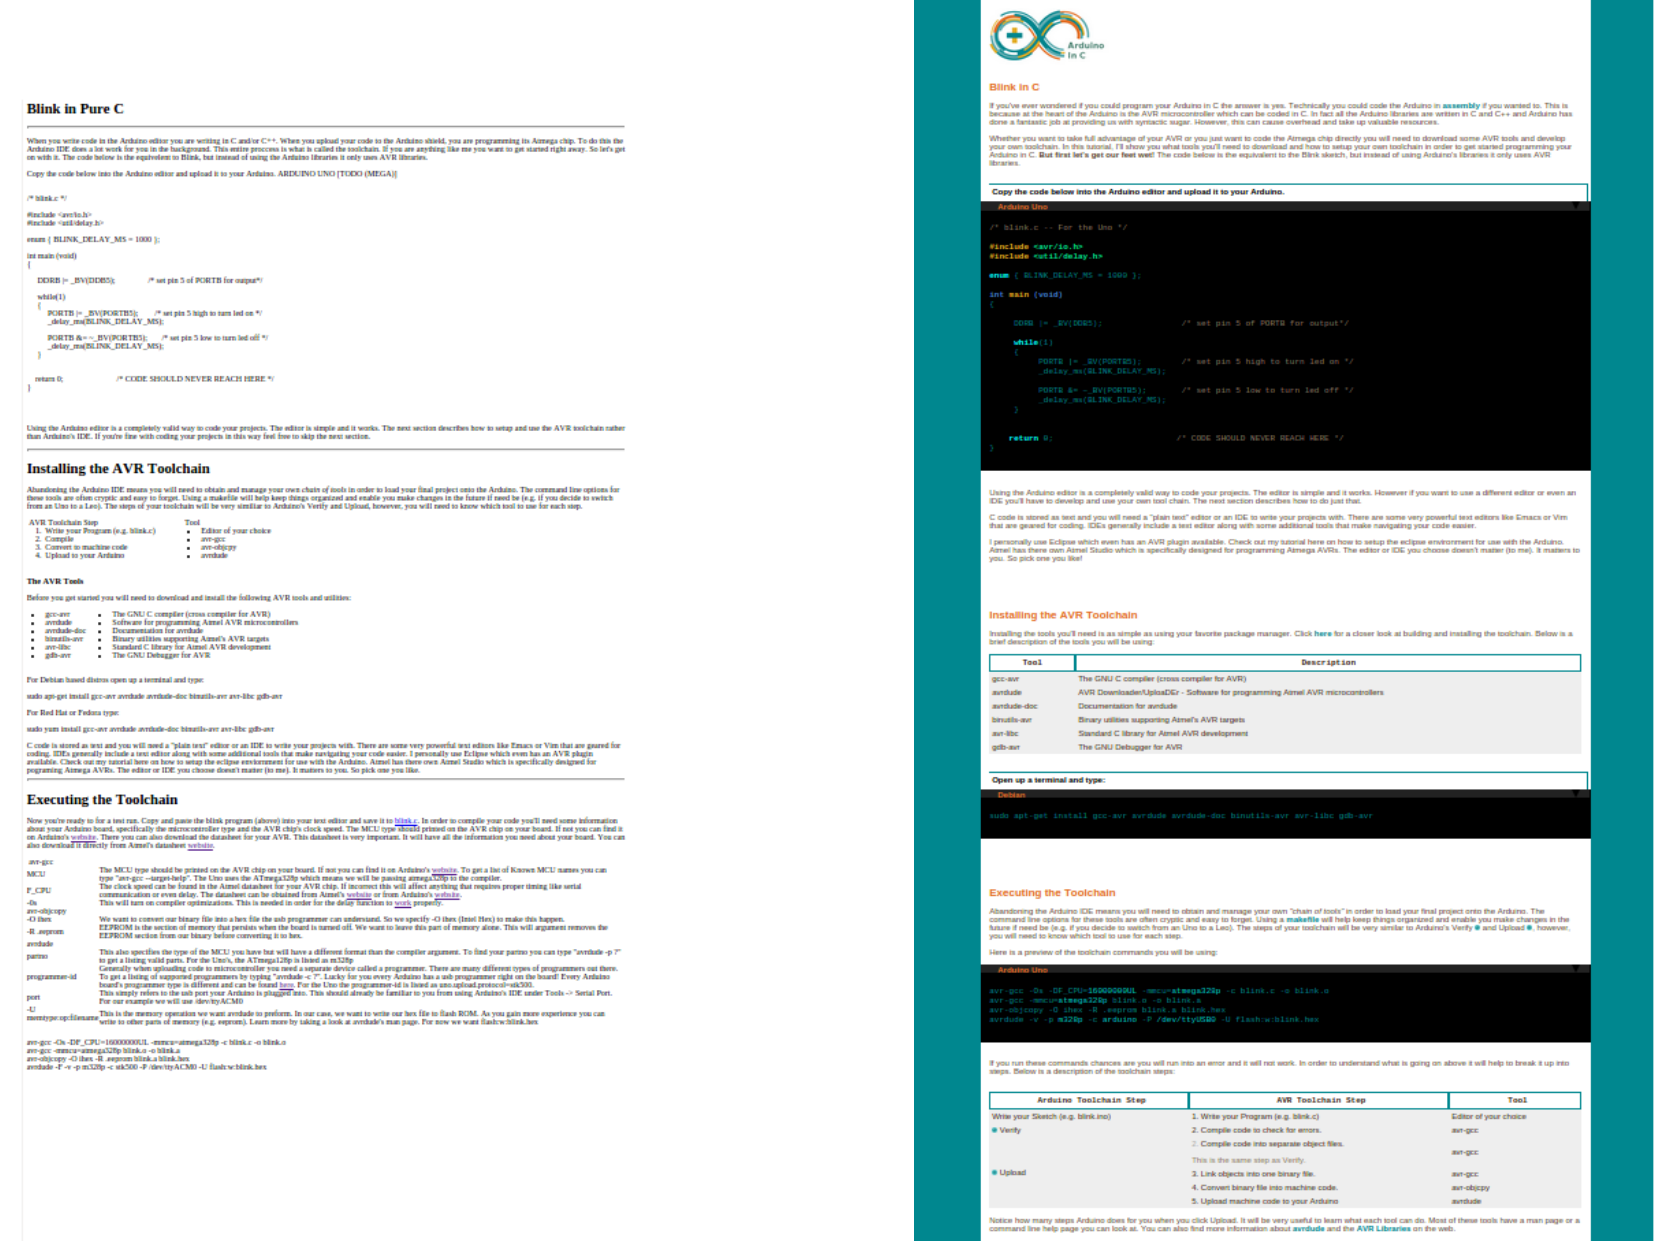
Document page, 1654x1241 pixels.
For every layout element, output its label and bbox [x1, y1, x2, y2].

picture [15, 89, 637, 1241]
picture [914, 0, 1654, 1241]
